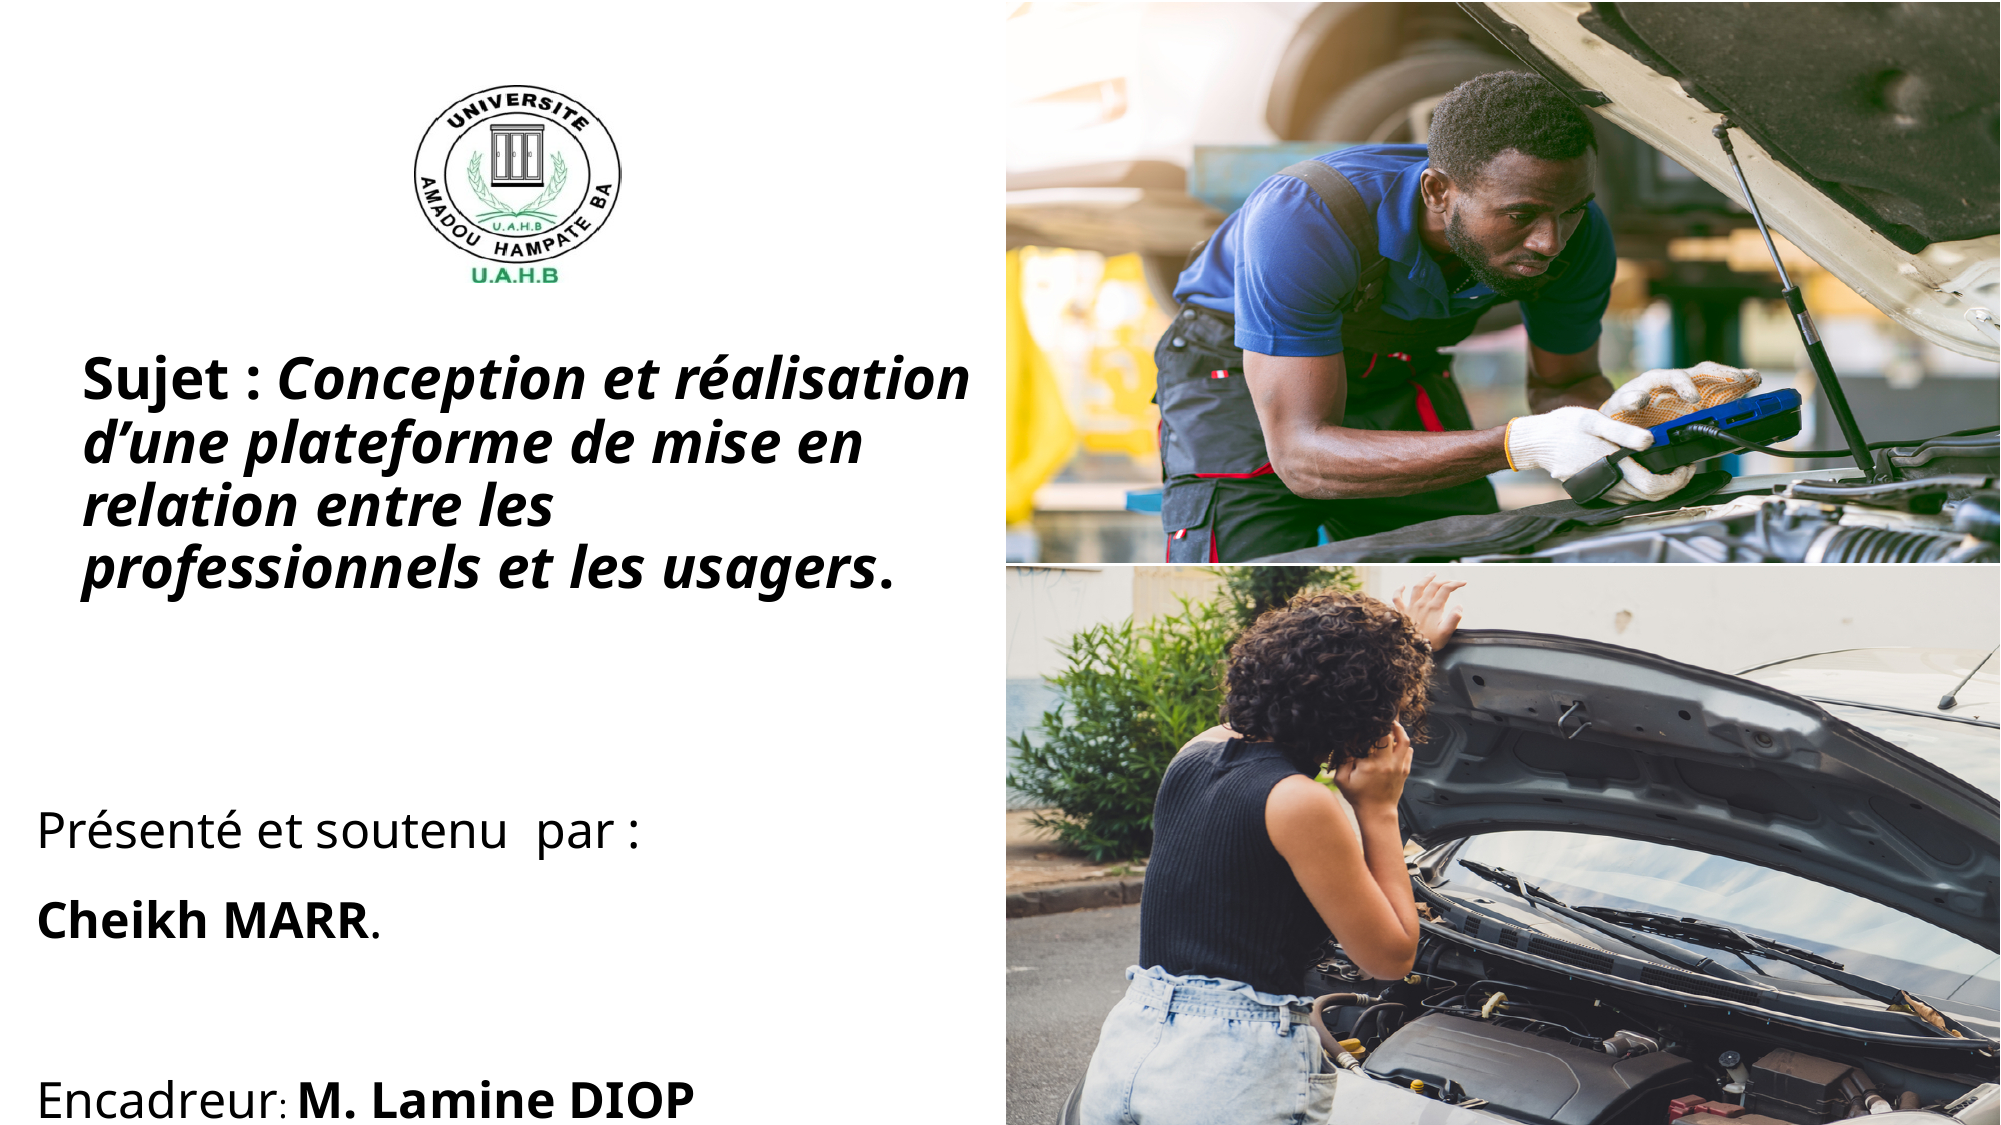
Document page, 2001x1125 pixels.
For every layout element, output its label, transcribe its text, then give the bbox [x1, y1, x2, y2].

text_box Présenté et soutenu par : Cheikh MARR. Encadreur: M. Lamine DIOP [21, 701, 1000, 892]
picture [1006, 566, 2000, 1125]
picture [414, 85, 622, 283]
picture [1006, 2, 2000, 563]
title Sujet : Conception et réalisation d’une plateforme de mise en relation entre les professionnels et les usagers. [47, 342, 1006, 511]
